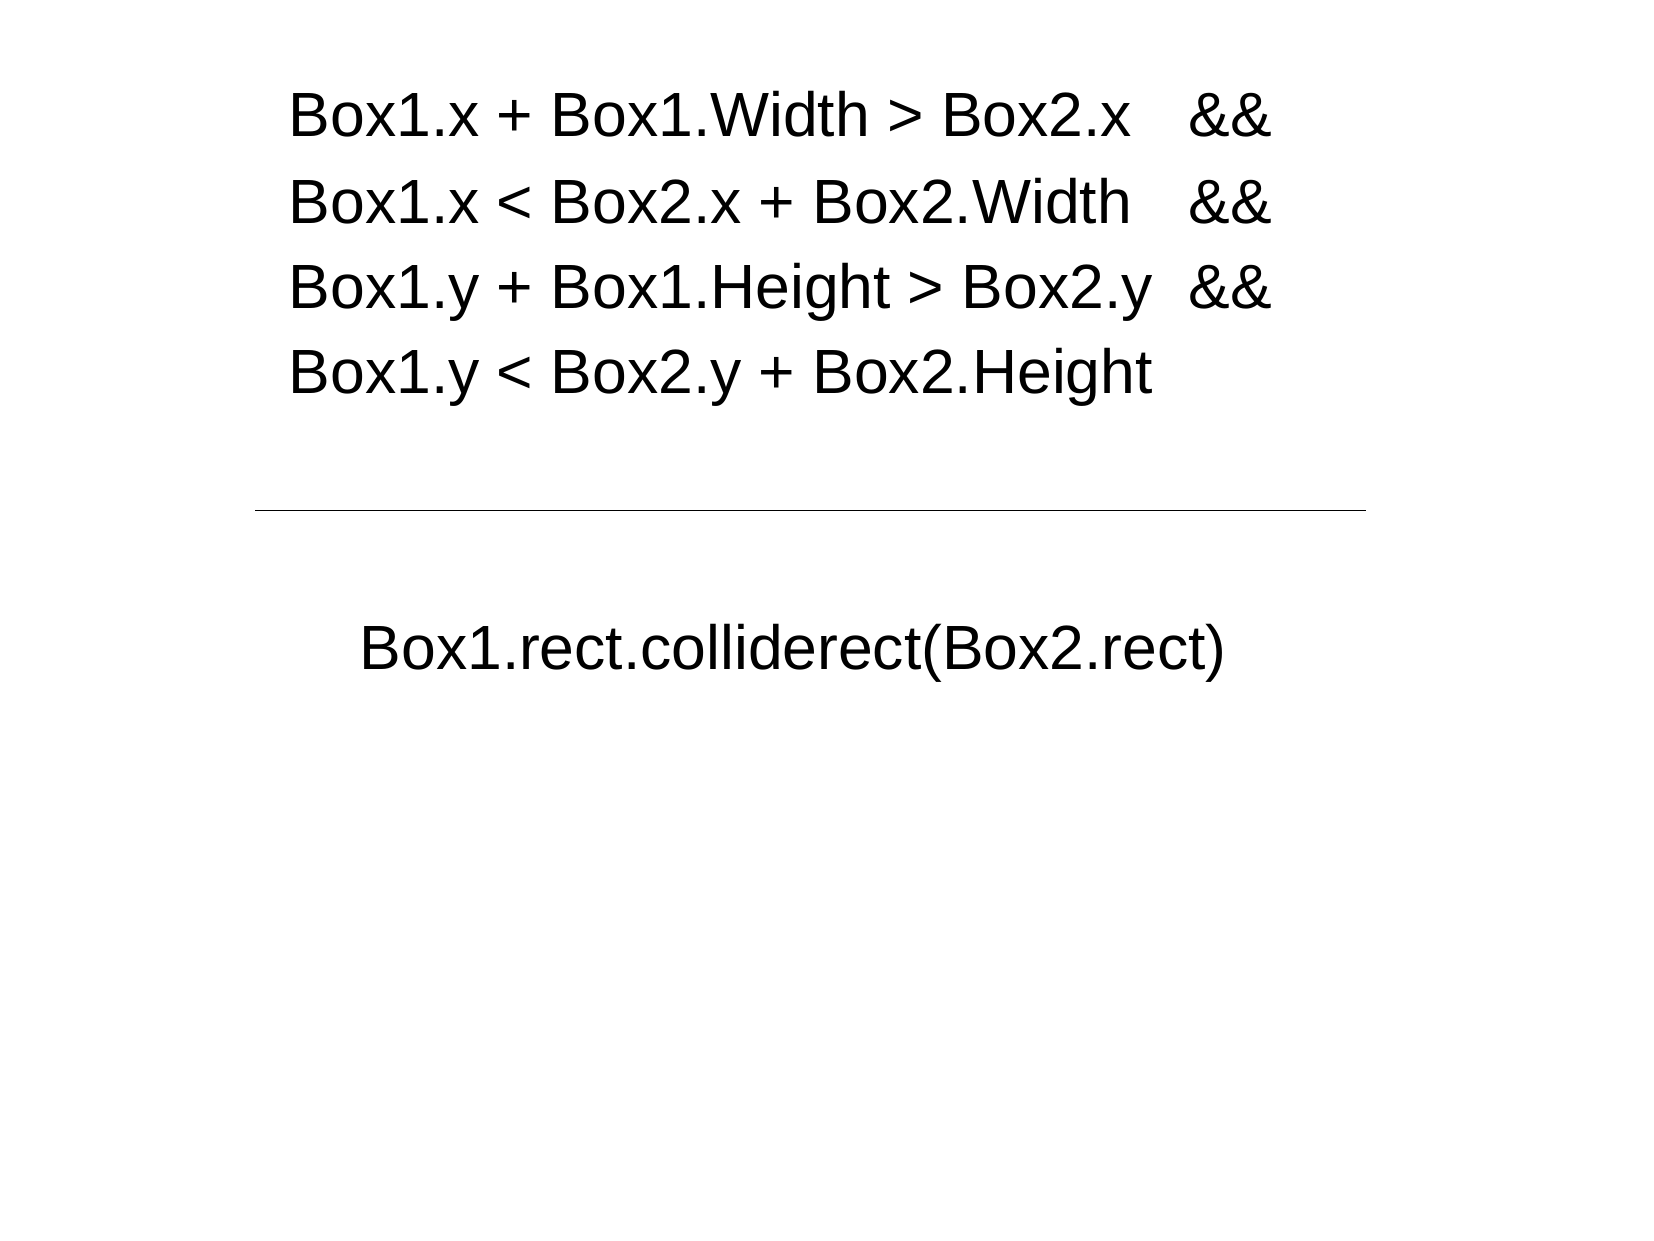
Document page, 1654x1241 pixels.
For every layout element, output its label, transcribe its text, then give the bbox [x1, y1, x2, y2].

text_box Box1.rect.colliderect(Box2.rect) [345, 605, 1243, 691]
list Box1.x + Box1.Width > Box2.x && Box1.x < Box2.x + Box2.Width && Box1.y + Box1.Height > Box2.y && Box1.y < Box2.y + Box2.Height [124, 68, 1530, 1103]
